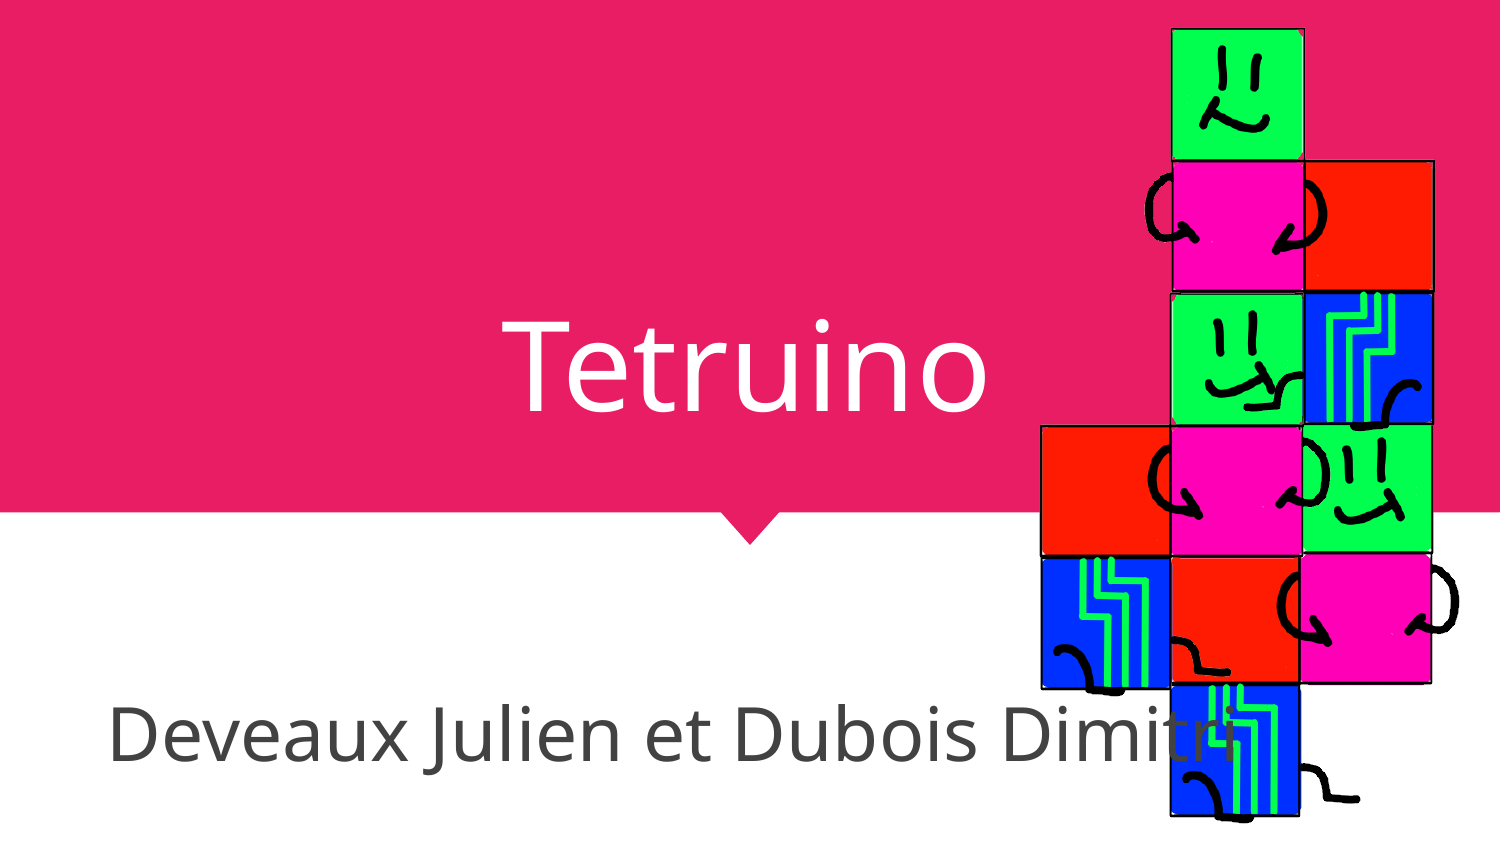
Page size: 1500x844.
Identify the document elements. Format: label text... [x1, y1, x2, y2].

picture [940, 11, 1500, 833]
subtitle Deveaux Julien et Dubois Dimitri [0, 628, 1353, 835]
title Tetruino [67, 105, 1105, 452]
